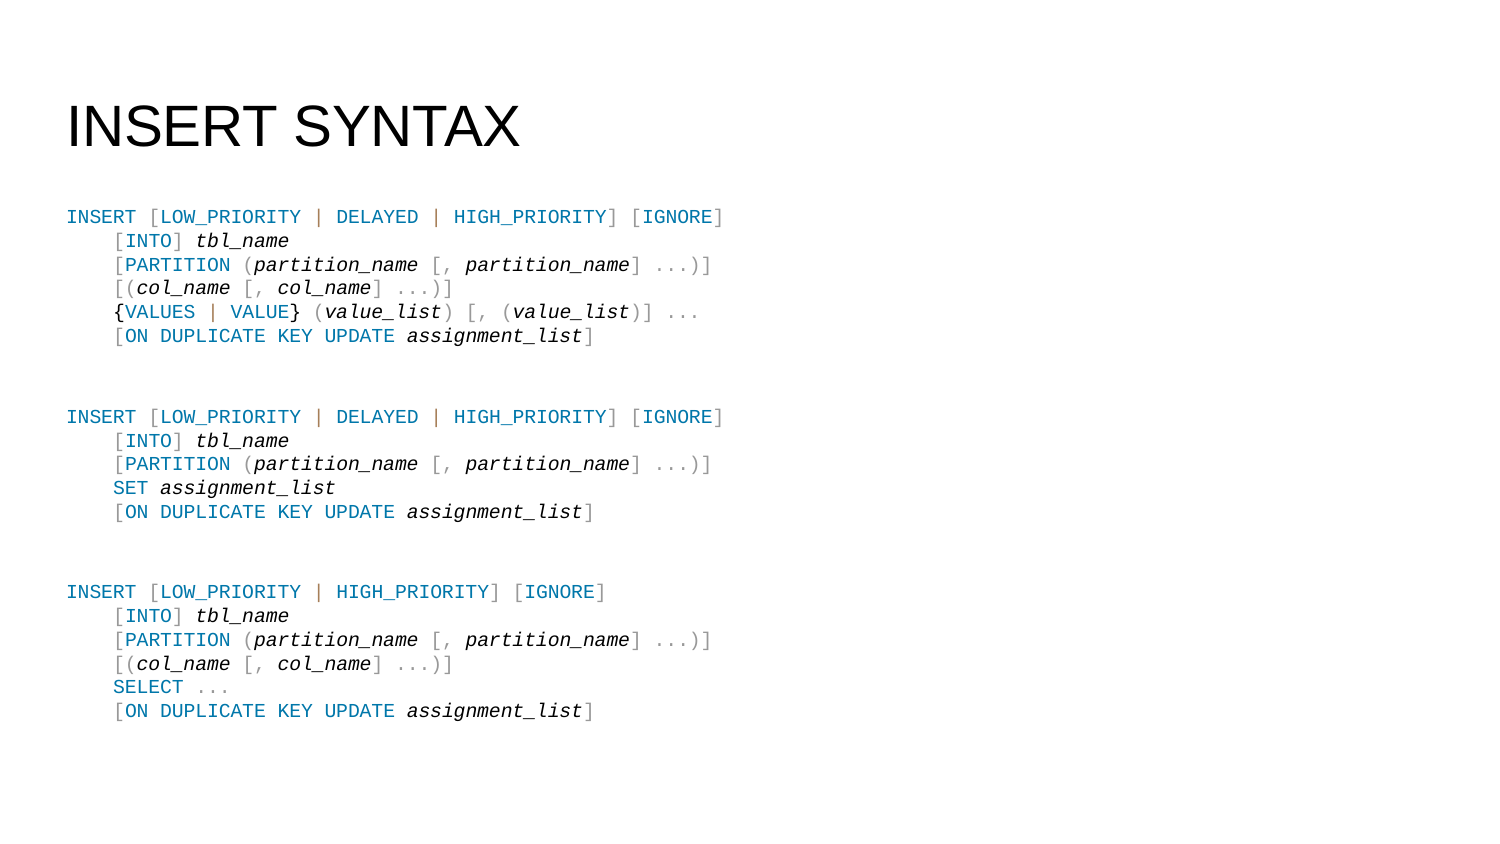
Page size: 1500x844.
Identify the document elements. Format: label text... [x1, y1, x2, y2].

title INSERT SYNTAX [51, 72, 1449, 167]
list INSERT [LOW_PRIORITY | DELAYED | HIGH_PRIORITY] [IGNORE] [INTO] tbl_name [PARTITION (partition_name [, partition_name] ...)] [(col_name [, col_name] ...)] {VALUES | VALUE} (value_list) [, (value_list)] ... [ON DUPLICATE KEY UPDATE assignment_list] INSERT [LOW_PRIORITY | DELAYED | HIGH_PRIORITY] [IGNORE] [INTO] tbl_name [PARTITION (partition_name [, partition_name] ...)] SET assignment_list [ON DUPLICATE KEY UPDATE assignment_list] INSERT [LOW_PRIORITY | HIGH_PRIORITY] [IGNORE] [INTO] tbl_name [PARTITION (partition_name [, partition_name] ...)] [(col_name [, col_name] ...)] SELECT ... [ON DUPLICATE KEY UPDATE assignment_list] [51, 189, 1449, 750]
